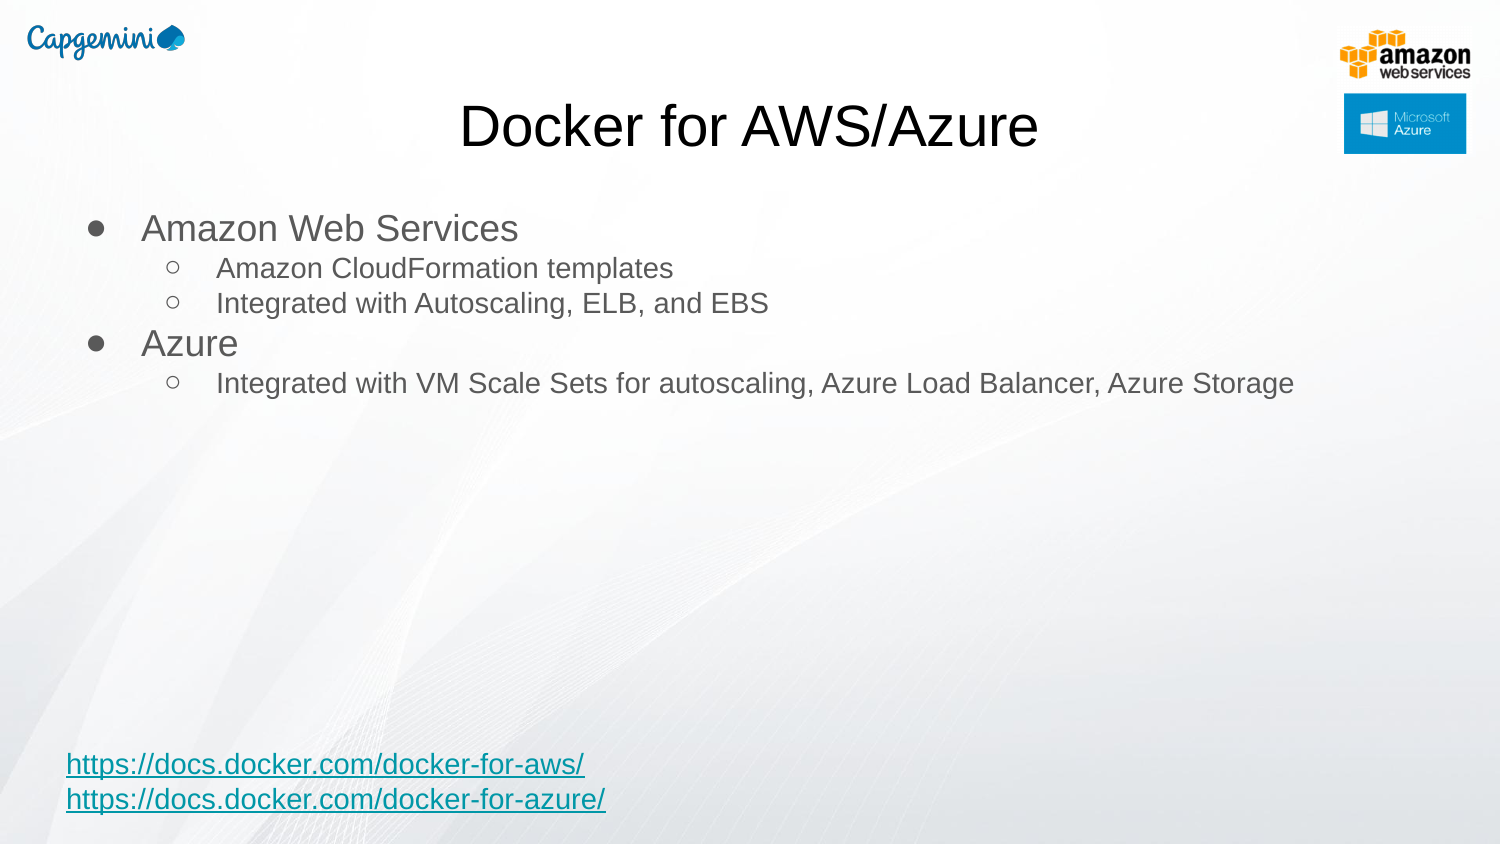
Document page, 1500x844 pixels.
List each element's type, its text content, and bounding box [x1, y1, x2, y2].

list Amazon Web Services Amazon CloudFormation templates Integrated with Autoscaling, ELB, and EBS Azure Integrated with VM Scale Sets for autoscaling, Azure Load Balancer, Azure Storage [51, 189, 1449, 750]
text_box https://docs.docker.com/docker-for-aws/ https://docs.docker.com/docker-for-azure/ [51, 733, 879, 828]
picture [0, 0, 1500, 844]
title Docker for AWS/Azure [51, 72, 1449, 167]
